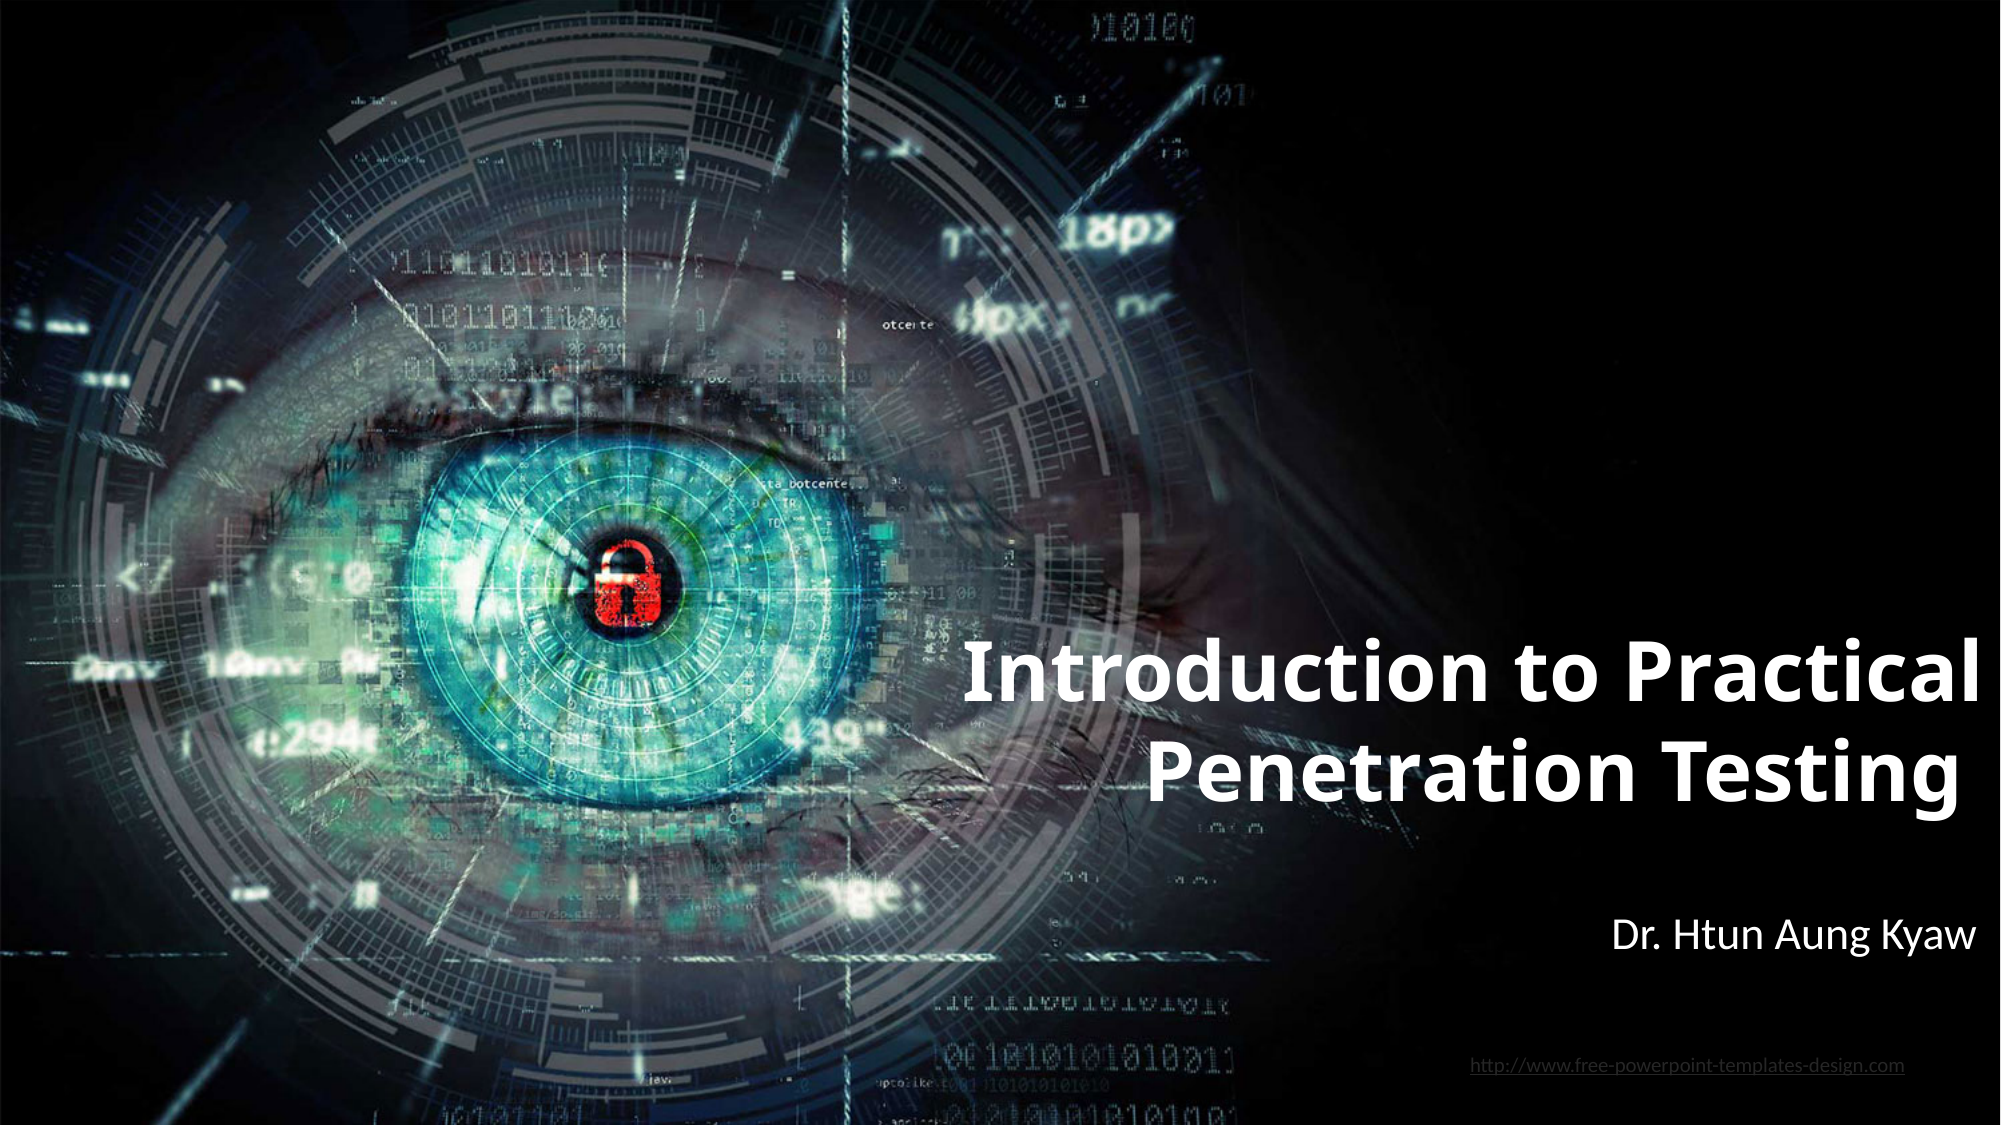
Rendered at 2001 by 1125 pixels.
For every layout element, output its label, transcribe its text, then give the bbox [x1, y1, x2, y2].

picture [0, 0, 2001, 1125]
text_box http://www.free-powerpoint-templates-design.com [978, 1044, 1920, 1085]
text_box Introduction to Practical Penetration Testing [599, 610, 2000, 826]
text_box Dr. Htun Aung Kyaw [1050, 895, 1992, 966]
